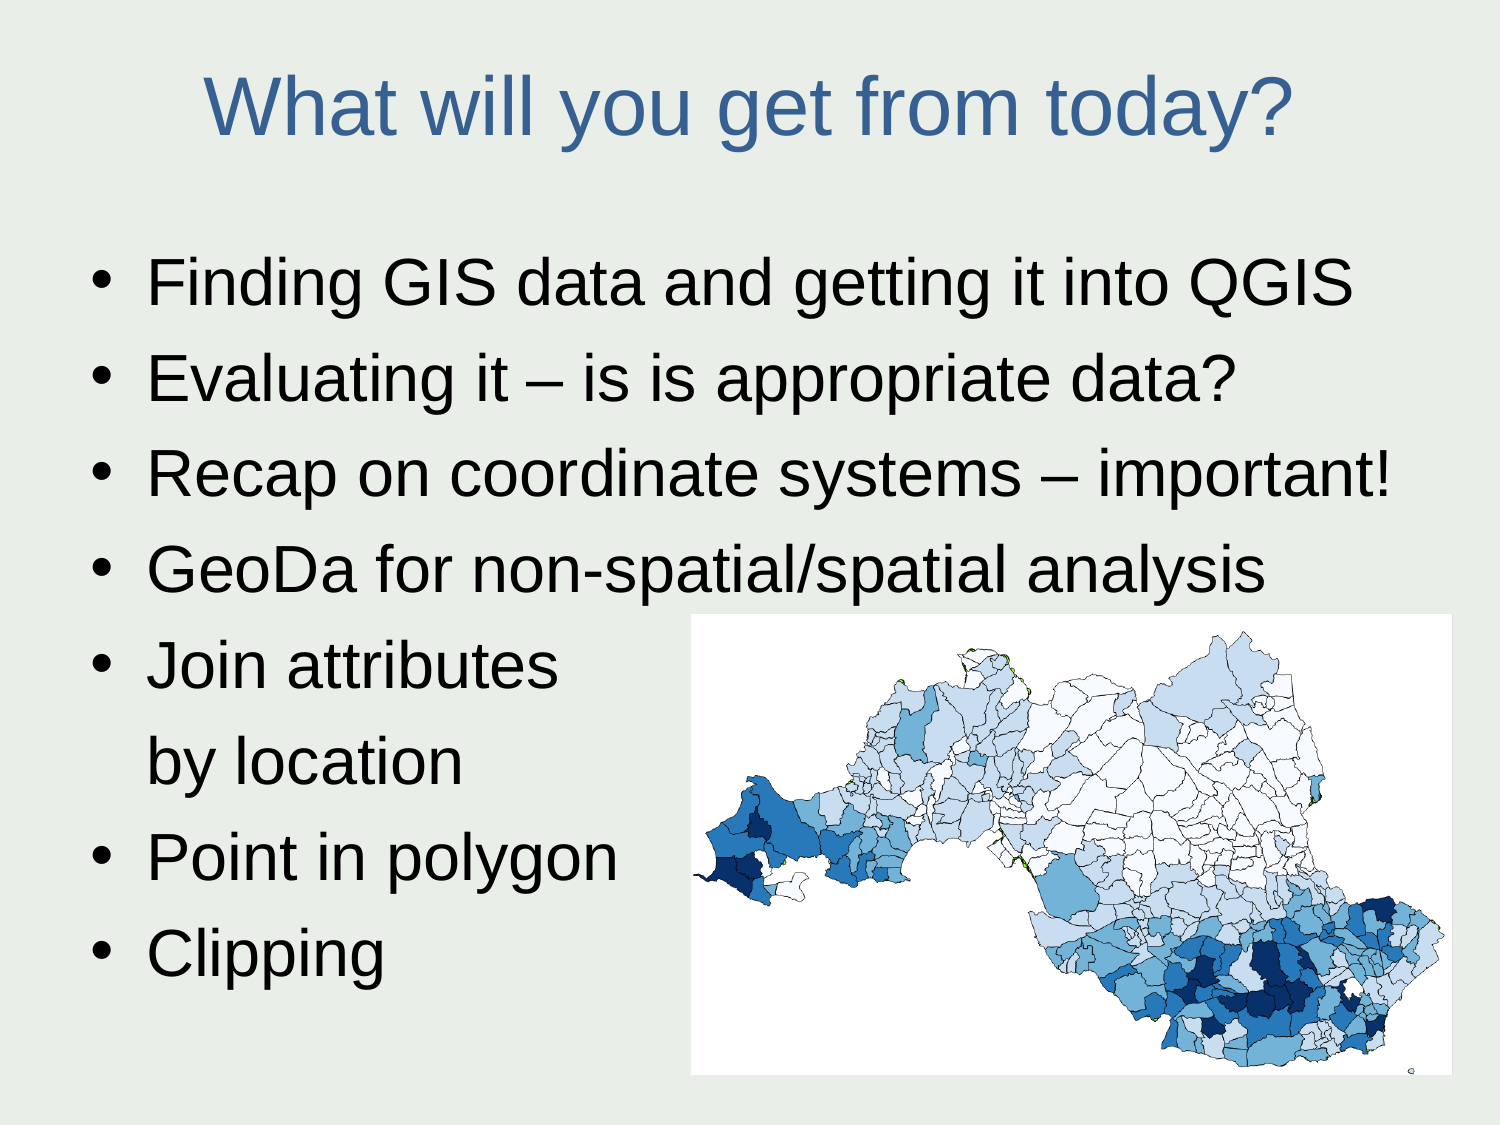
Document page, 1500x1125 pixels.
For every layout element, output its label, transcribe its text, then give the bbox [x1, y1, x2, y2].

text_box Finding GIS data and getting it into QGIS Evaluating it – is is appropriate data? Recap on coordinate systems – important! GeoDa for non-spatial/spatial analysis Join attributes by location Point in polygon Clipping [74, 215, 1425, 966]
picture [690, 614, 1453, 1075]
text_box What will you get from today? [74, 45, 1425, 215]
